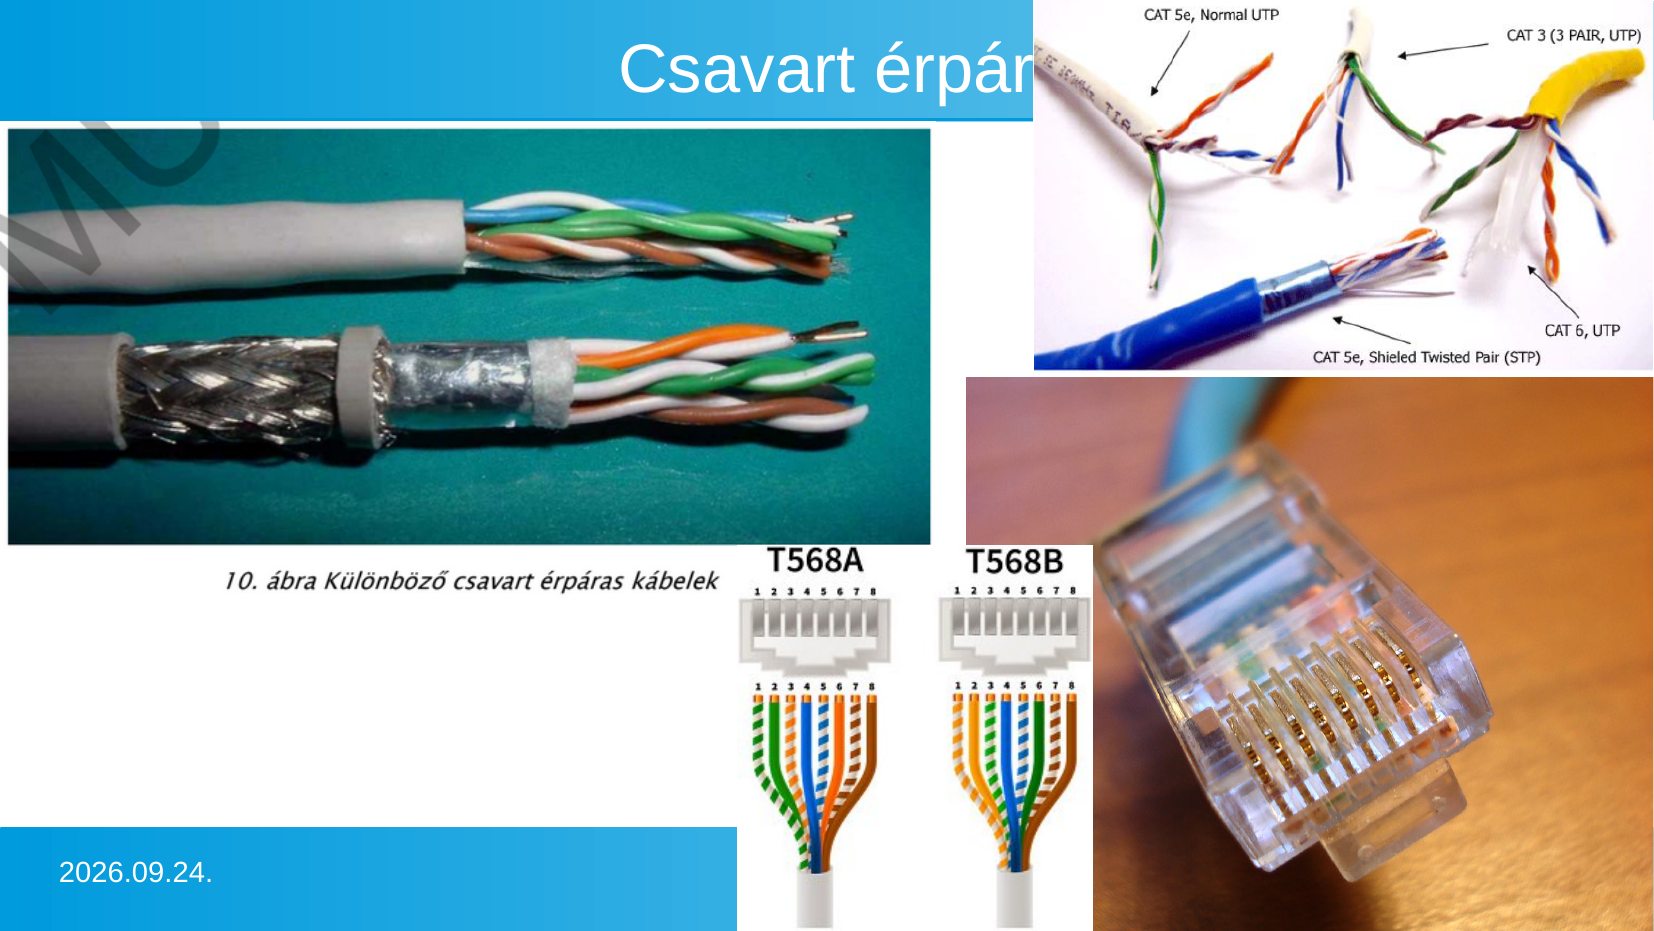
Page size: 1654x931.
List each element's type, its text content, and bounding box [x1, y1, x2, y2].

picture [0, 122, 1654, 931]
title Csavart érpár [59, 29, 1033, 108]
picture [1033, 0, 1654, 373]
